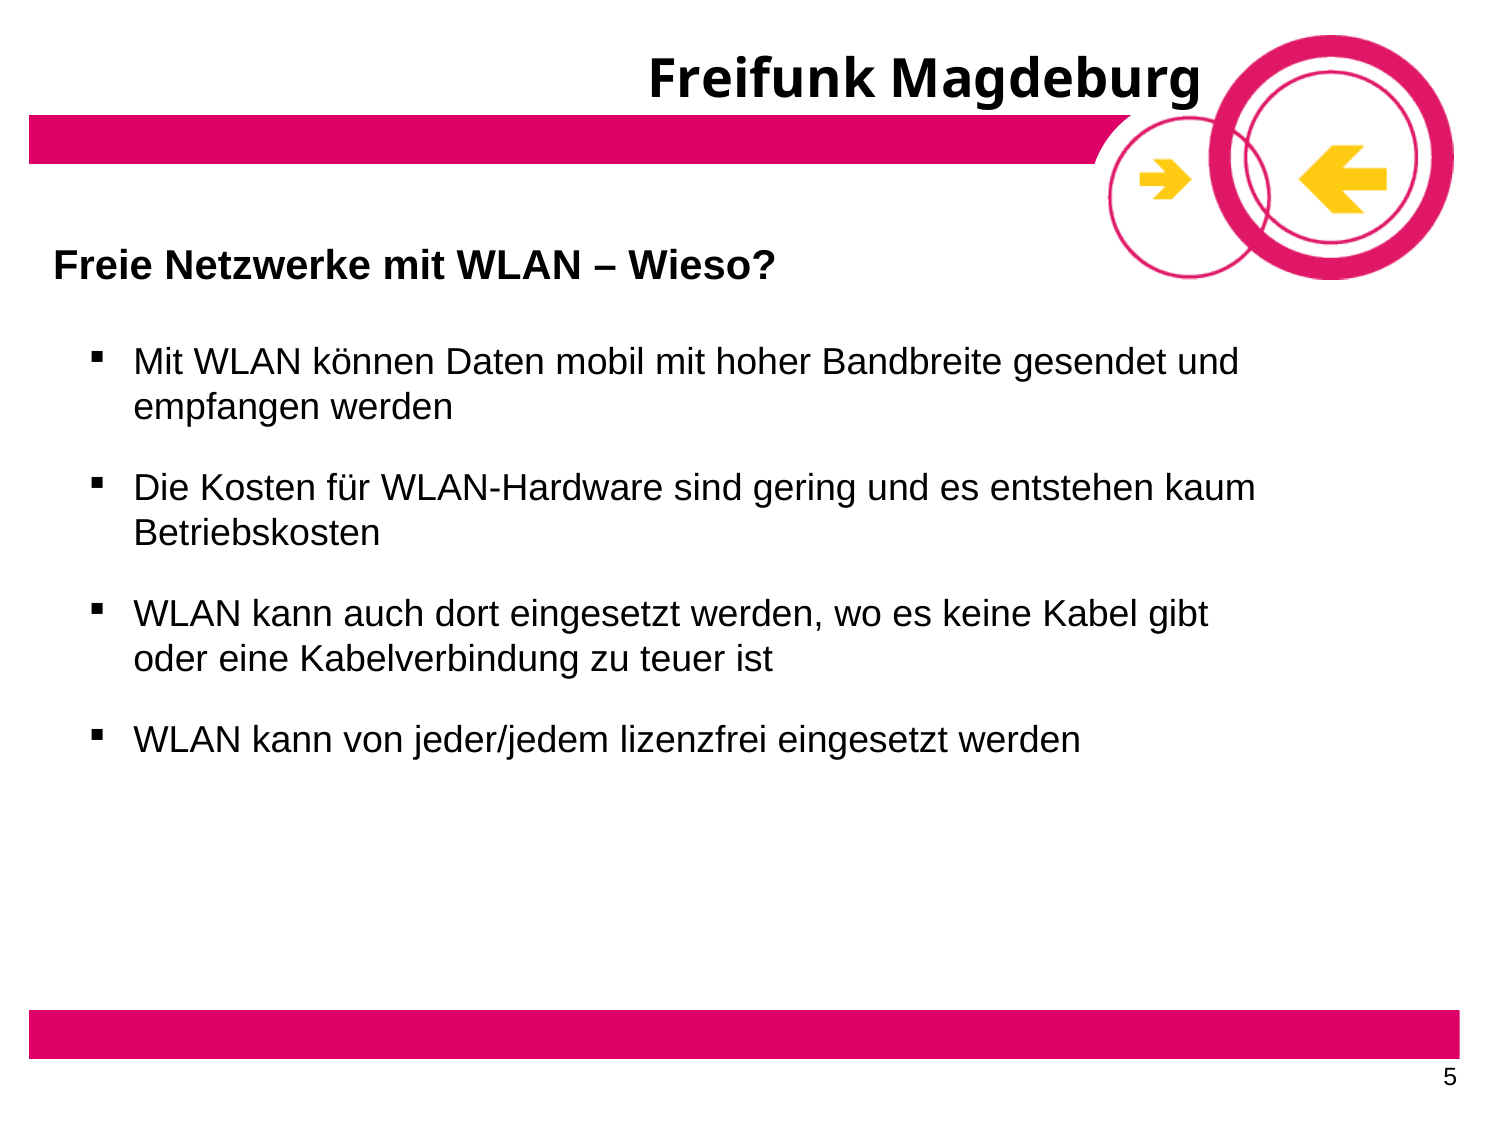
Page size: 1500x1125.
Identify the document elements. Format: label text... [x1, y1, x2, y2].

text_box Freie Netzwerke mit WLAN – Wieso? [53, 238, 1046, 313]
text_box Mit WLAN können Daten mobil mit hoher Bandbreite gesendet und empfangen werden Die Kosten für WLAN-Hardware sind gering und es entstehen kaum Betriebskosten WLAN kann auch dort eingesetzt werden, wo es keine Kabel gibt oder eine Kabelverbindung zu teuer ist WLAN kann von jeder/jedem lizenzfrei eingesetzt werden [59, 337, 1288, 976]
picture [1107, 35, 1454, 280]
